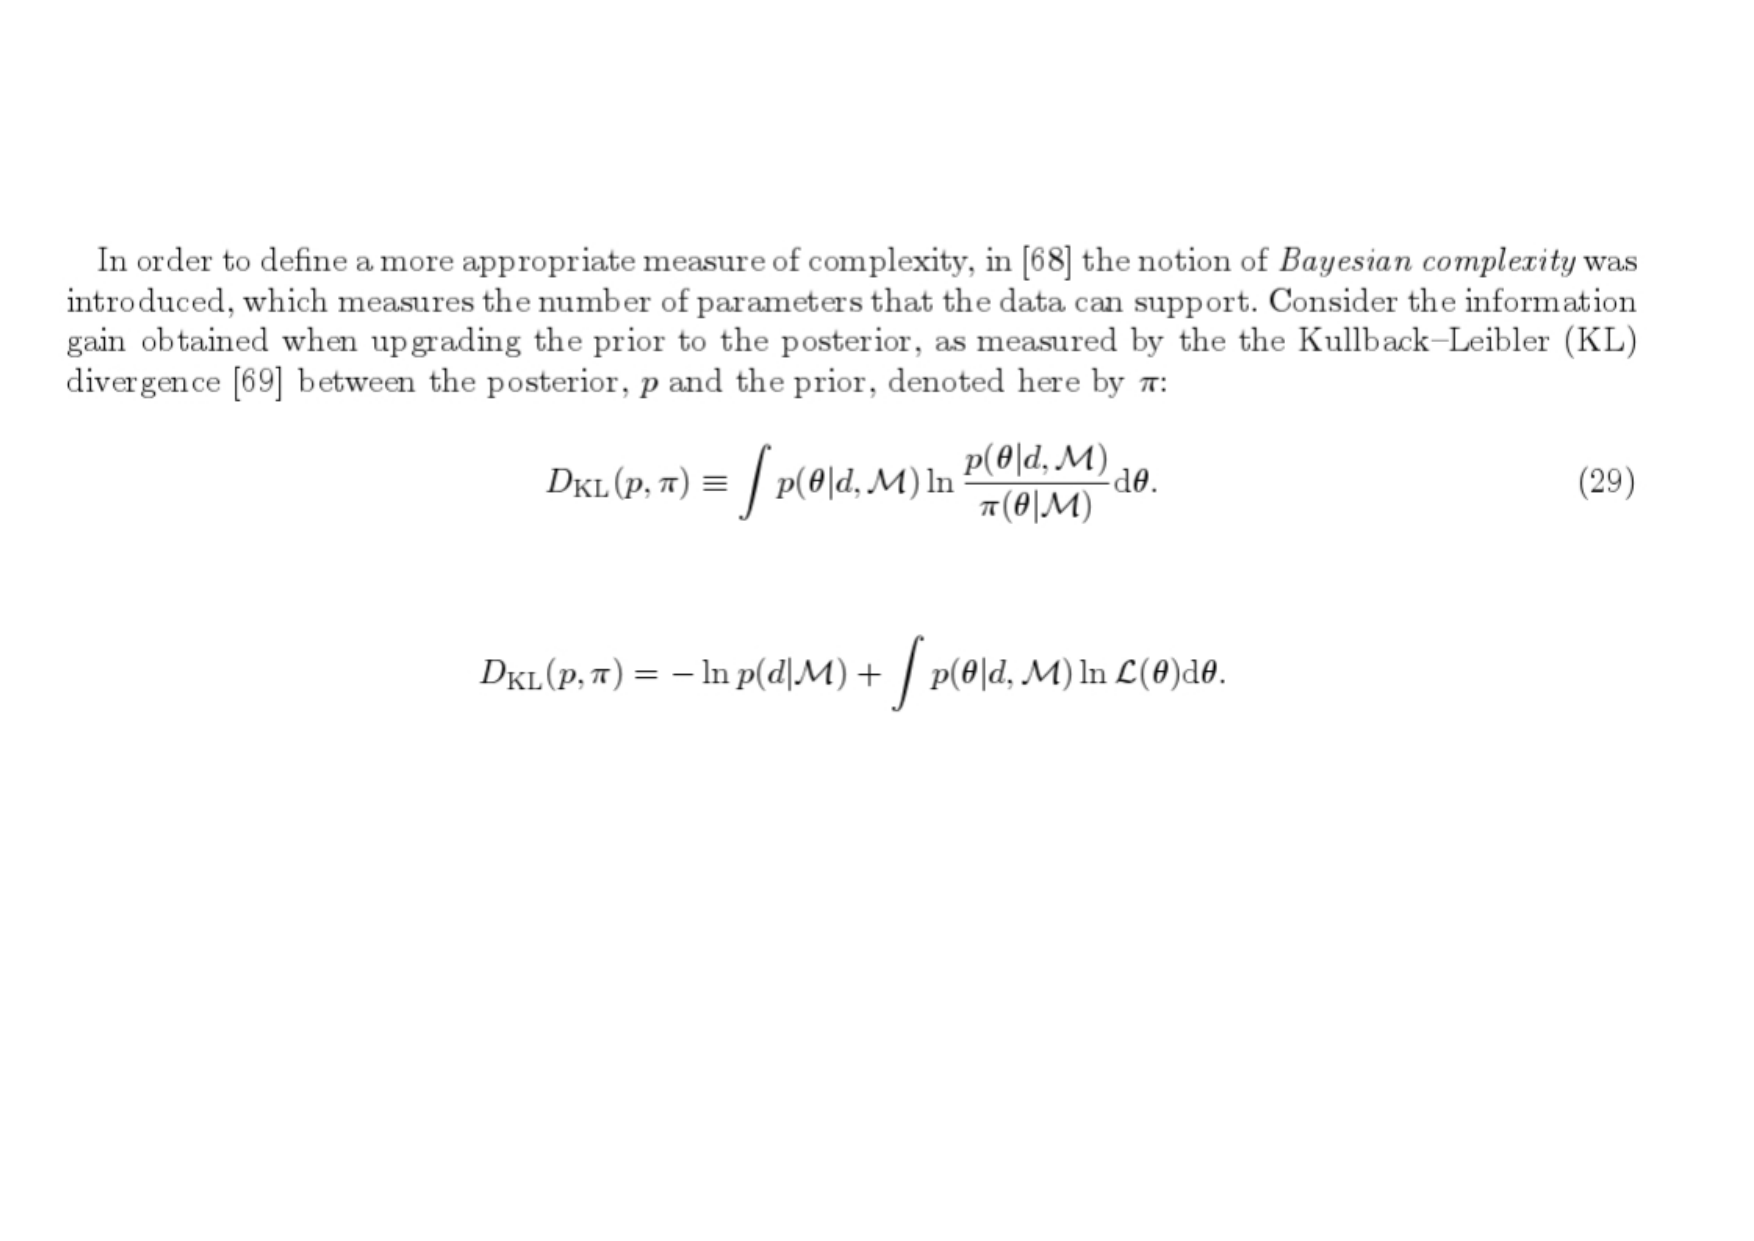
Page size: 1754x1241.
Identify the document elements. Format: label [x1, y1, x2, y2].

picture [380, 608, 1311, 732]
picture [57, 240, 1687, 535]
